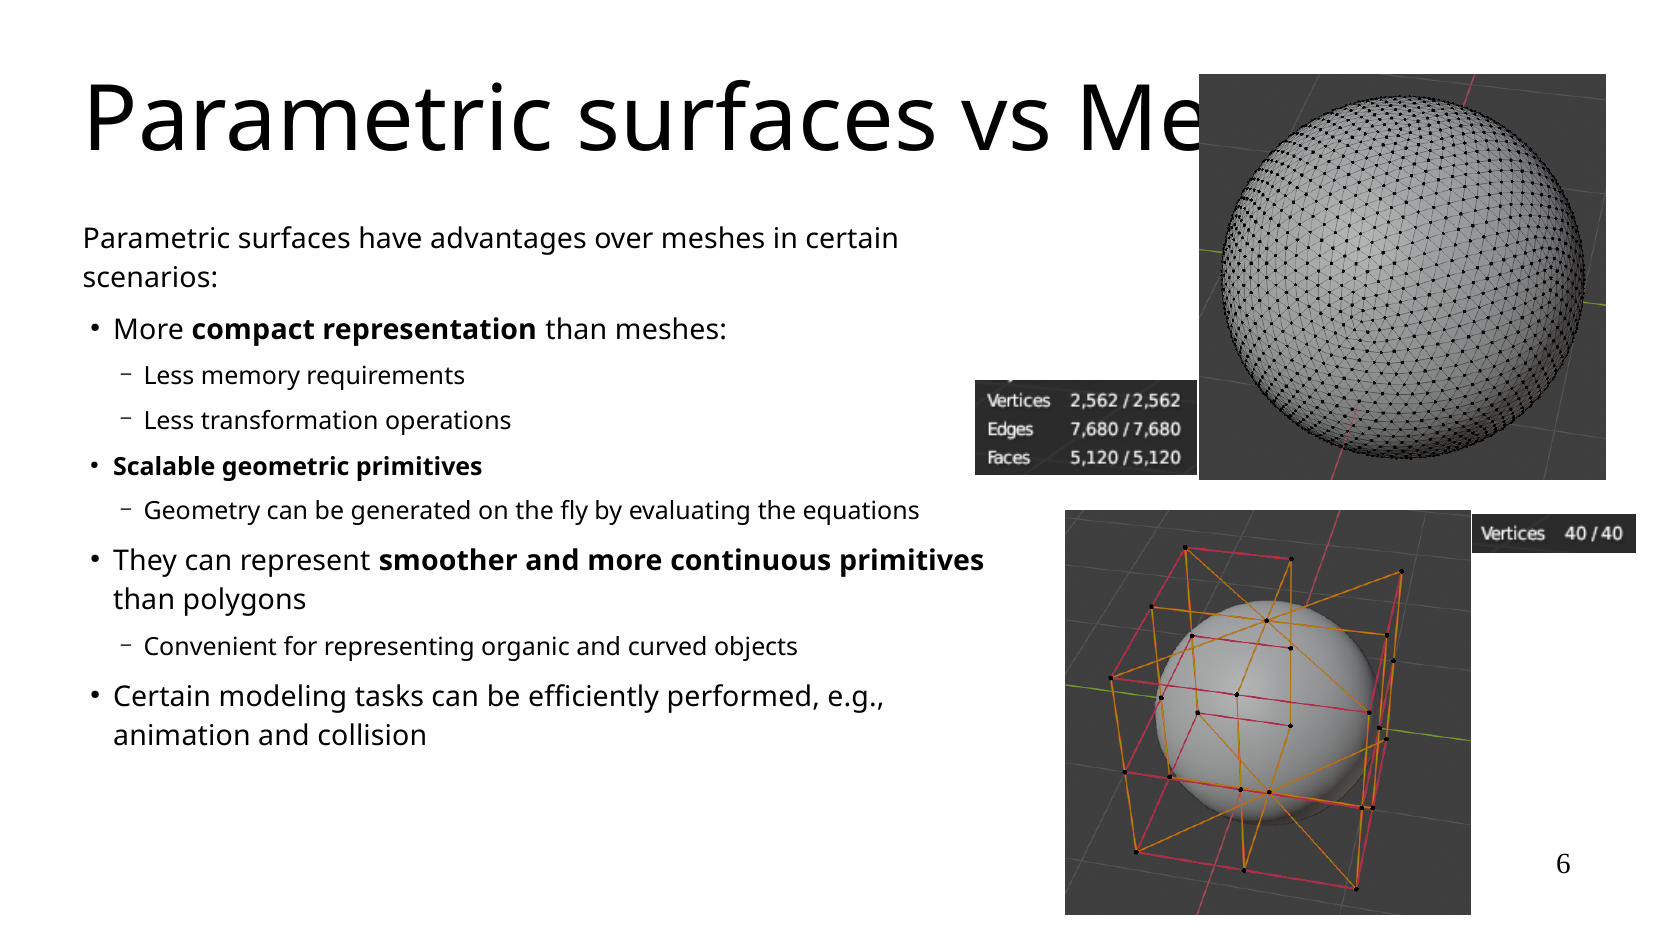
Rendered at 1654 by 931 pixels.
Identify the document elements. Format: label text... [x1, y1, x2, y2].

title Parametric surfaces vs Mesh [82, 37, 1571, 193]
picture [1472, 514, 1636, 553]
picture [1065, 510, 1471, 916]
picture [975, 380, 1197, 475]
list Parametric surfaces have advantages over meshes in certain scenarios: More compact representation than meshes: Less memory requirements Less transformation operations Scalable geometric primitives Geometry can be generated on the fly by evaluating the equations They can represent smoother and more continuous primitives than polygons Convenient for representing organic and curved objects Certain modeling tasks can be efficiently performed, e.g., animation and collision [82, 217, 1006, 758]
picture [1199, 74, 1606, 481]
